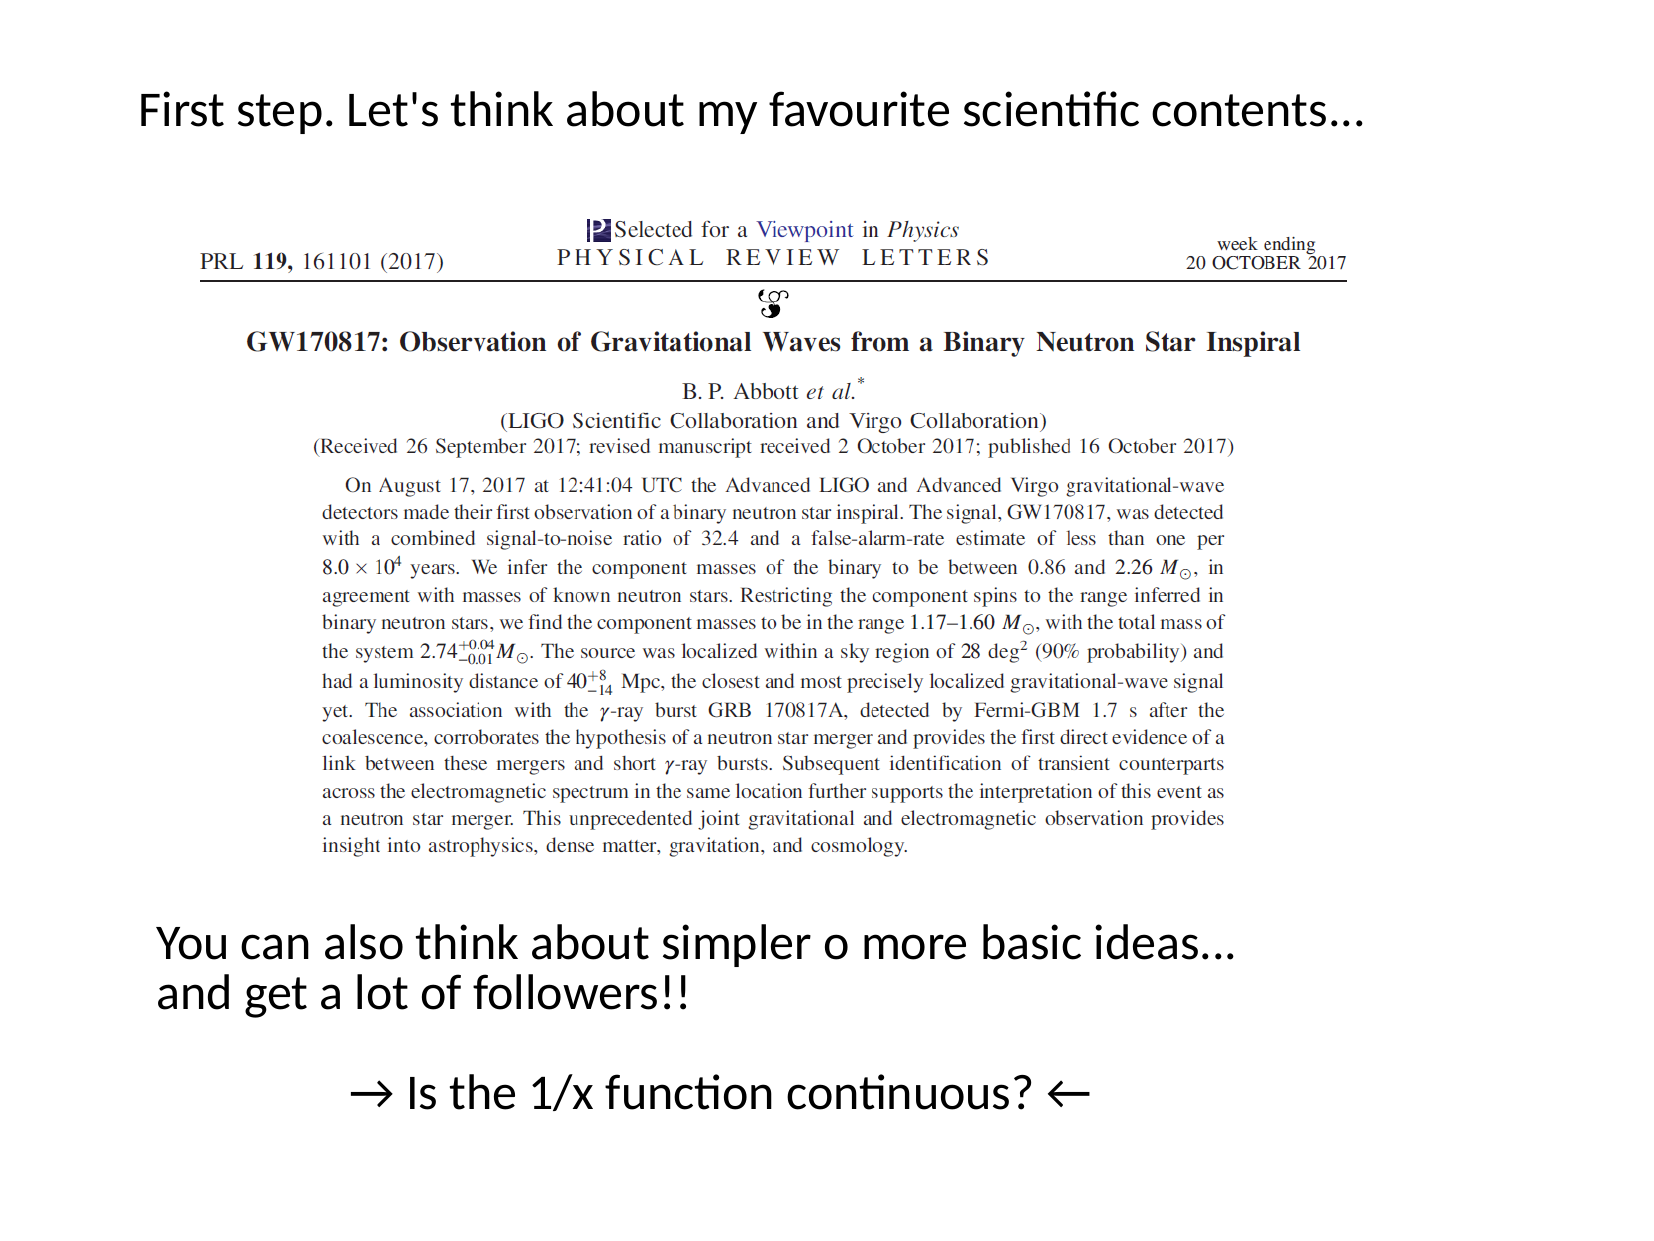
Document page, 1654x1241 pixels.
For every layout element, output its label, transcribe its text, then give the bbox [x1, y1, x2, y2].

text_box You can also think about simpler o more basic ideas... and get a lot of followers!! → Is the 1/x function continuous? ← [141, 914, 1300, 1174]
picture [183, 188, 1365, 869]
text_box First step. Let's think about my favourite scientific contents... [124, 81, 1565, 219]
